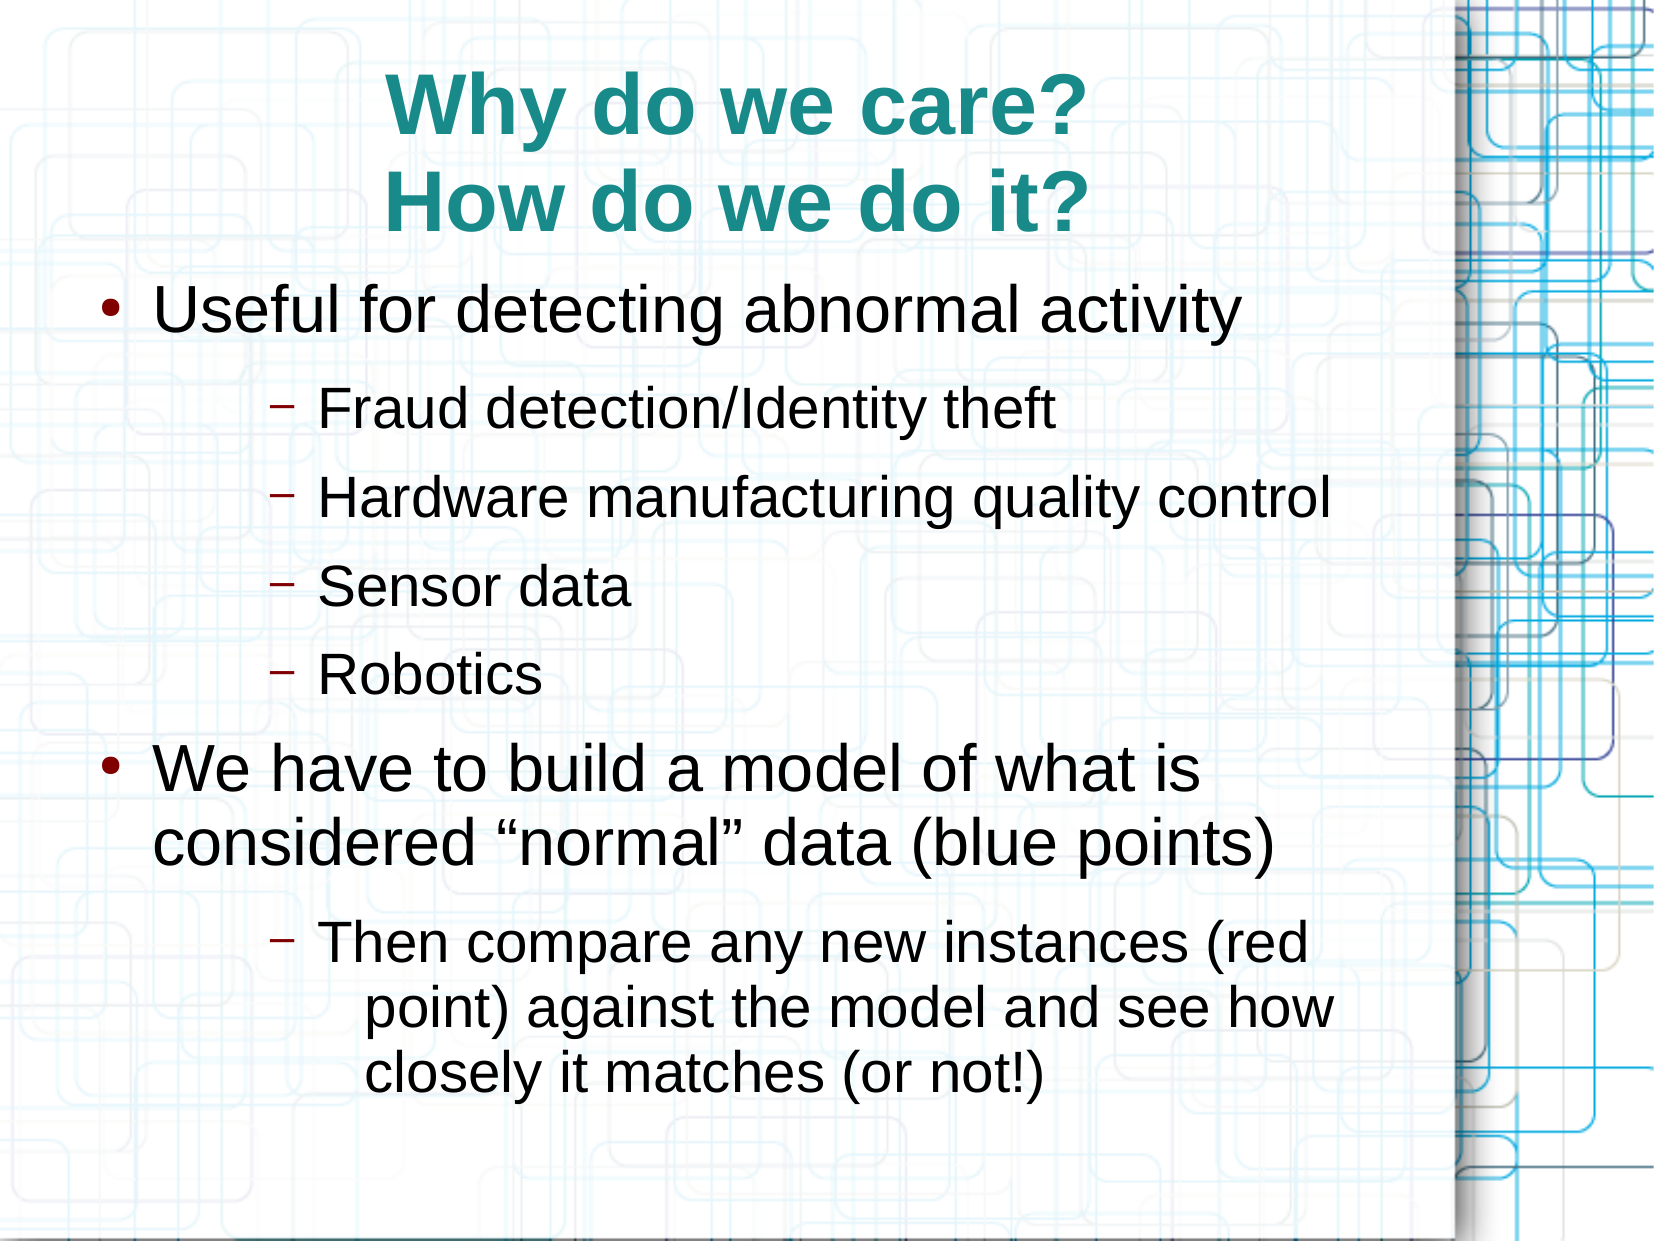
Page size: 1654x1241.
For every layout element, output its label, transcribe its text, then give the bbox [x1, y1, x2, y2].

title Why do we care? How do we do it? [59, 49, 1418, 257]
picture [0, 0, 1654, 1241]
list Useful for detecting abnormal activity Fraud detection/Identity theft Hardware manufacturing quality control Sensor data Robotics We have to build a model of what is considered “normal” data (blue points) Then compare any new instances (red point) against the model and see how closely it matches (or not!) [81, 271, 1416, 1104]
